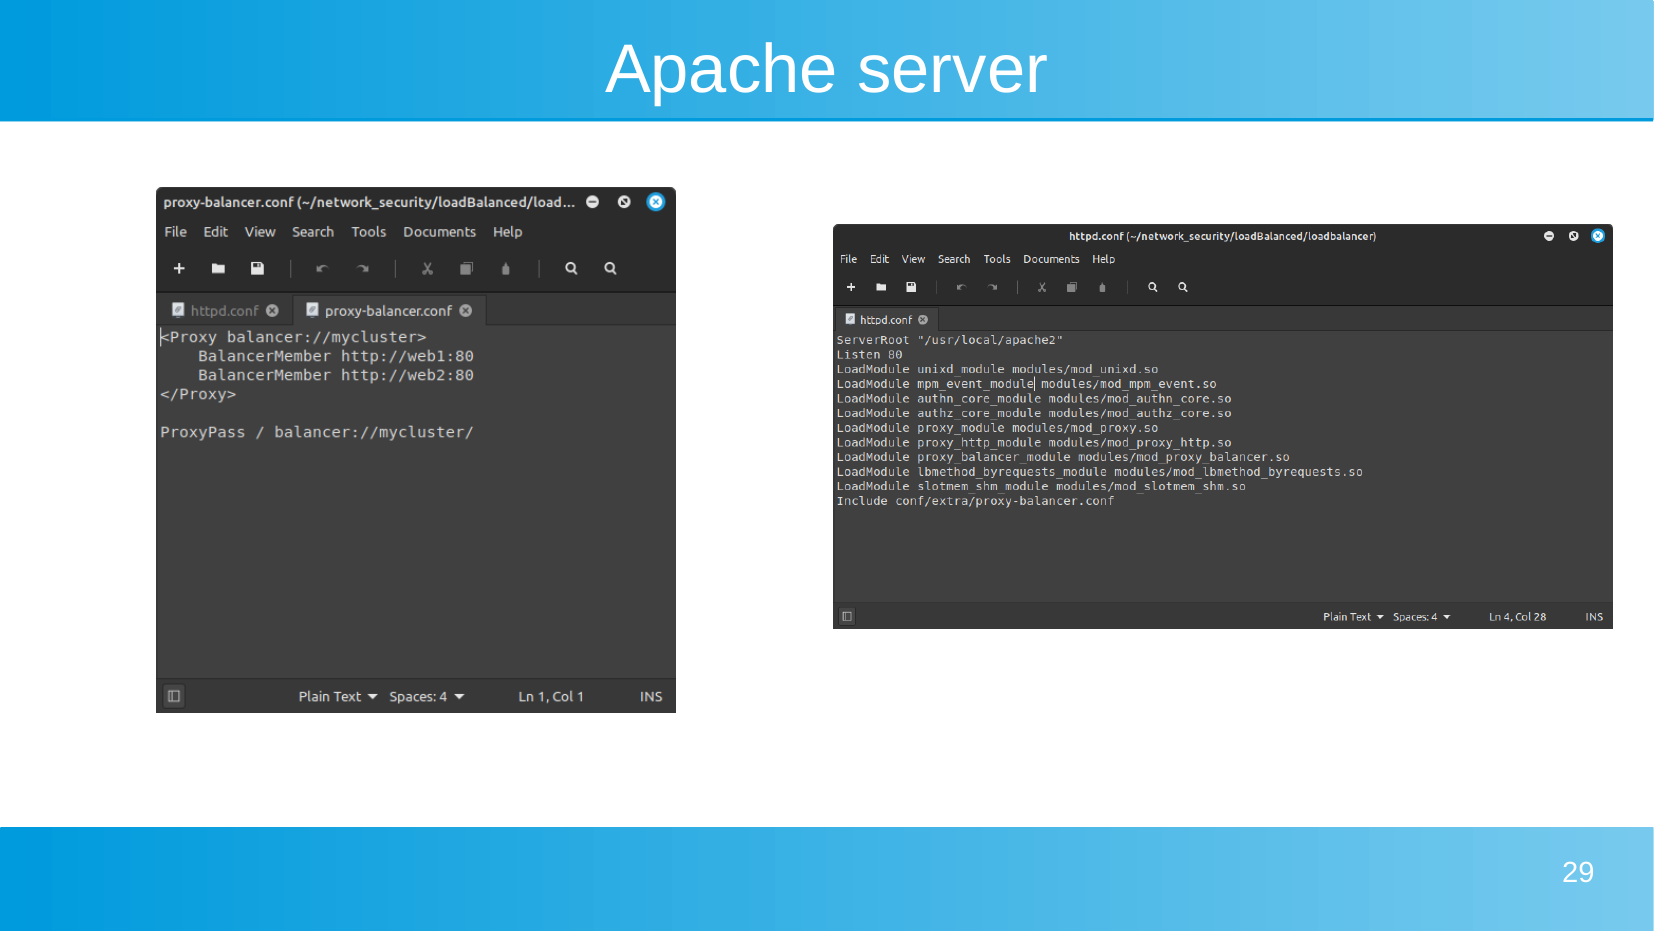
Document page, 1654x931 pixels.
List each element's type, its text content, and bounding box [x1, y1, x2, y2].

picture [833, 224, 1613, 629]
picture [156, 187, 676, 713]
title Apache server [59, 29, 1595, 108]
